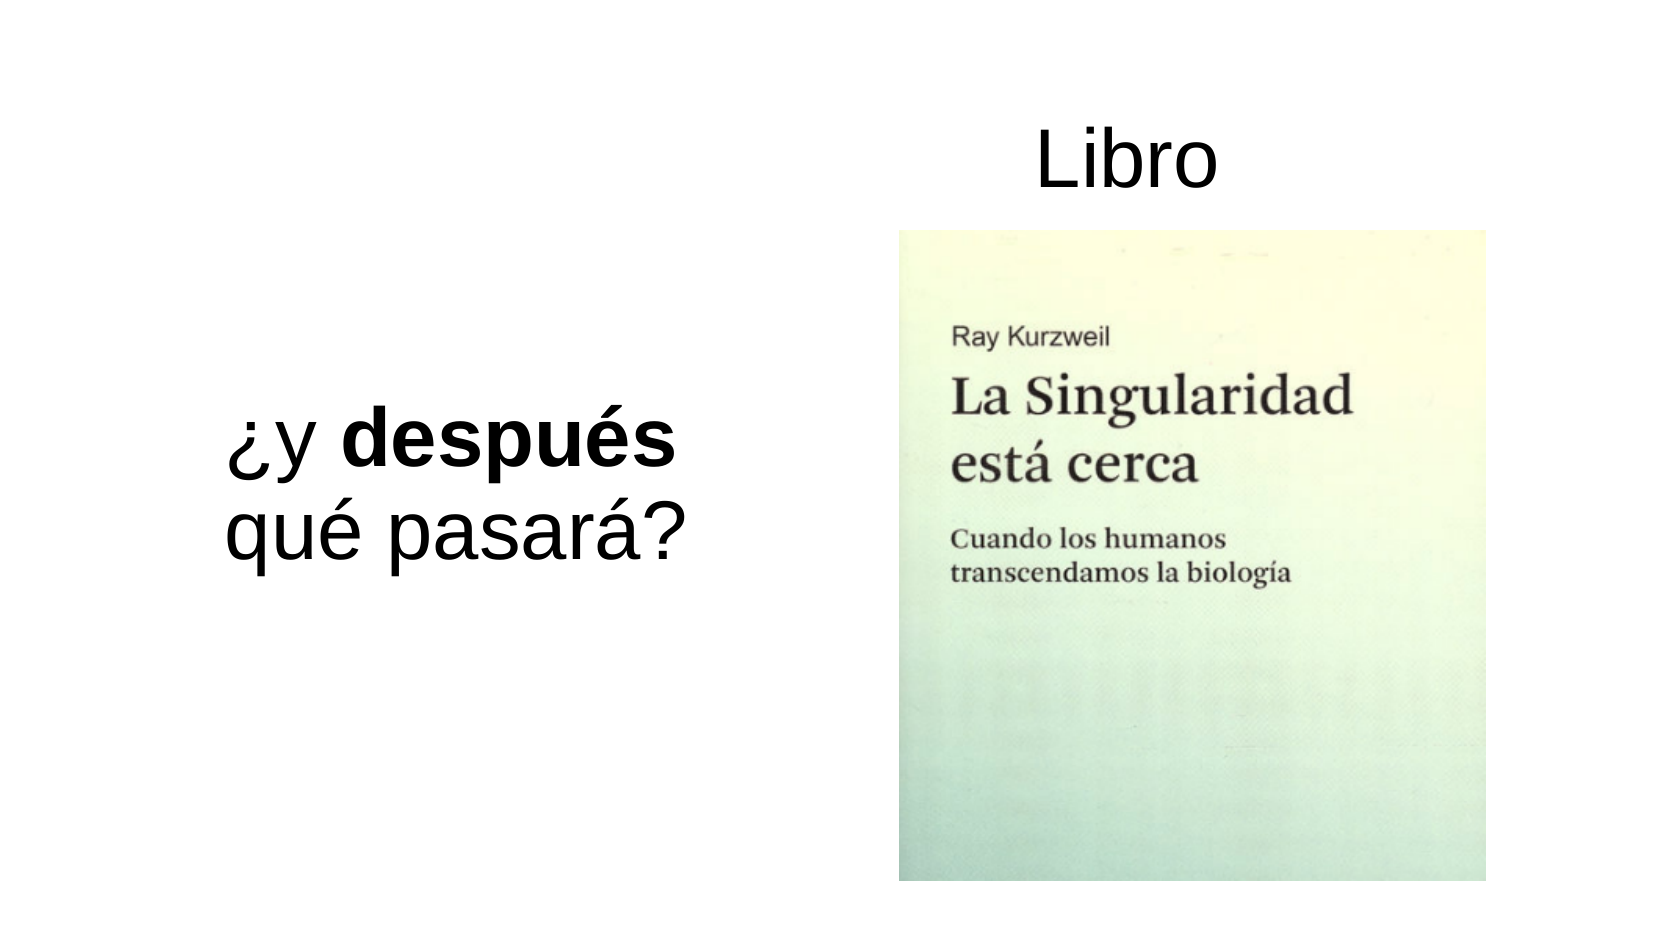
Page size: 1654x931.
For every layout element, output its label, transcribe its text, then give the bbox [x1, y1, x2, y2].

text_box ¿y después qué pasará? [210, 384, 899, 556]
text_box Libro [1020, 105, 1321, 230]
picture [899, 230, 1486, 881]
